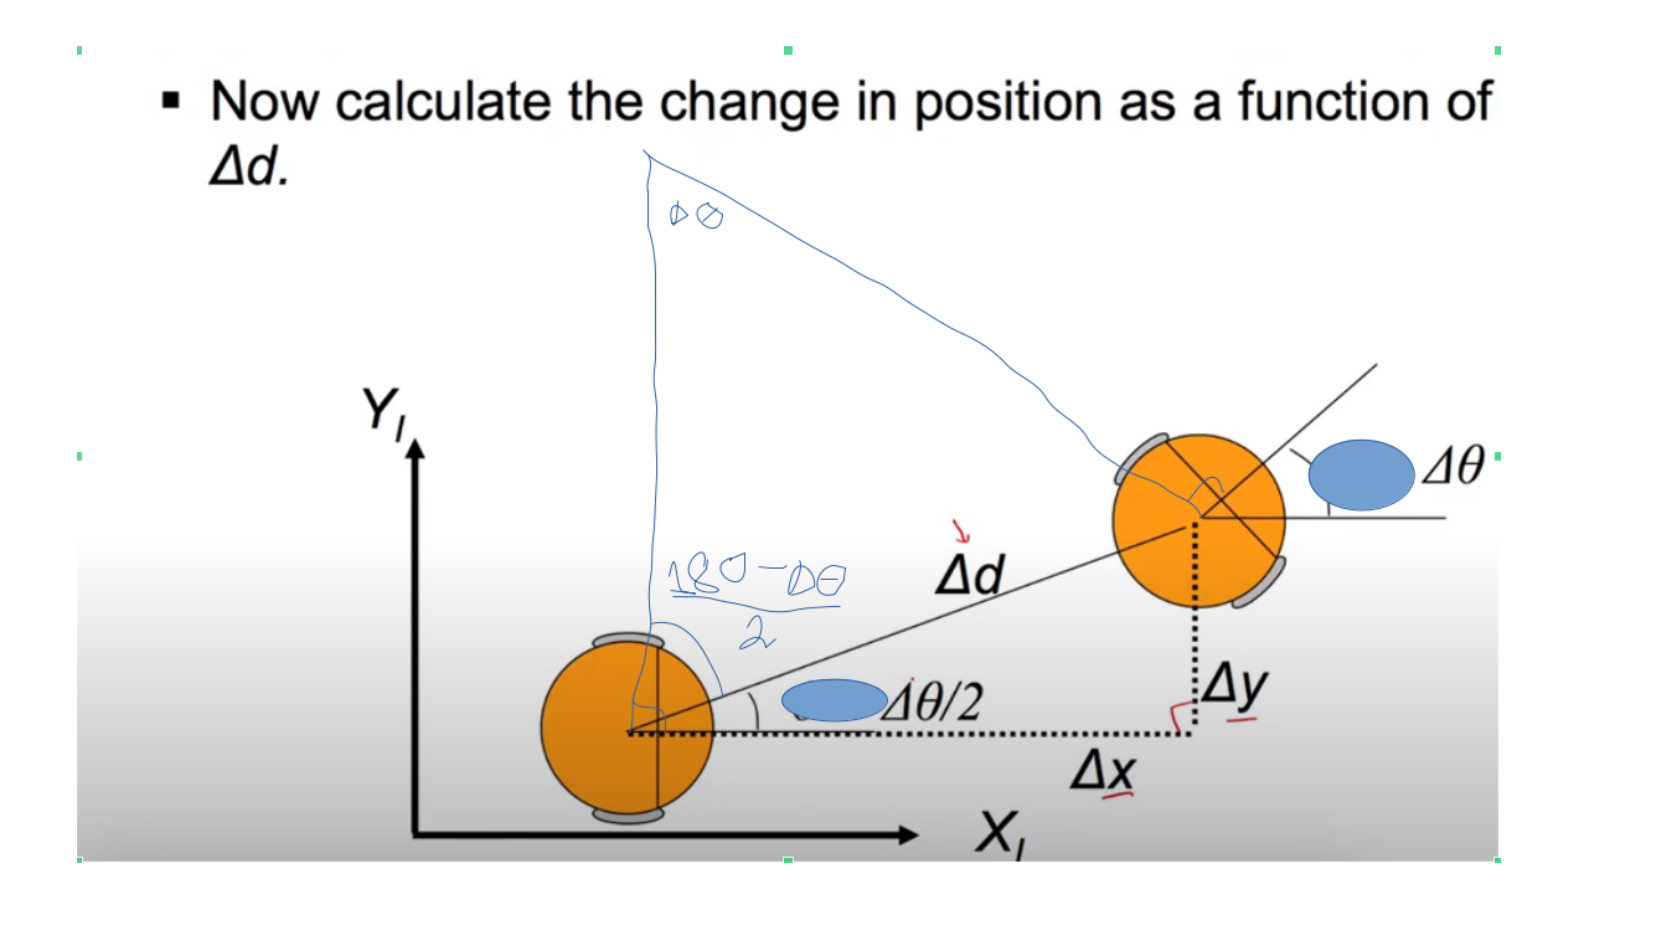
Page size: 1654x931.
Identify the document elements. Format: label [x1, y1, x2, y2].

picture [77, 40, 1501, 863]
